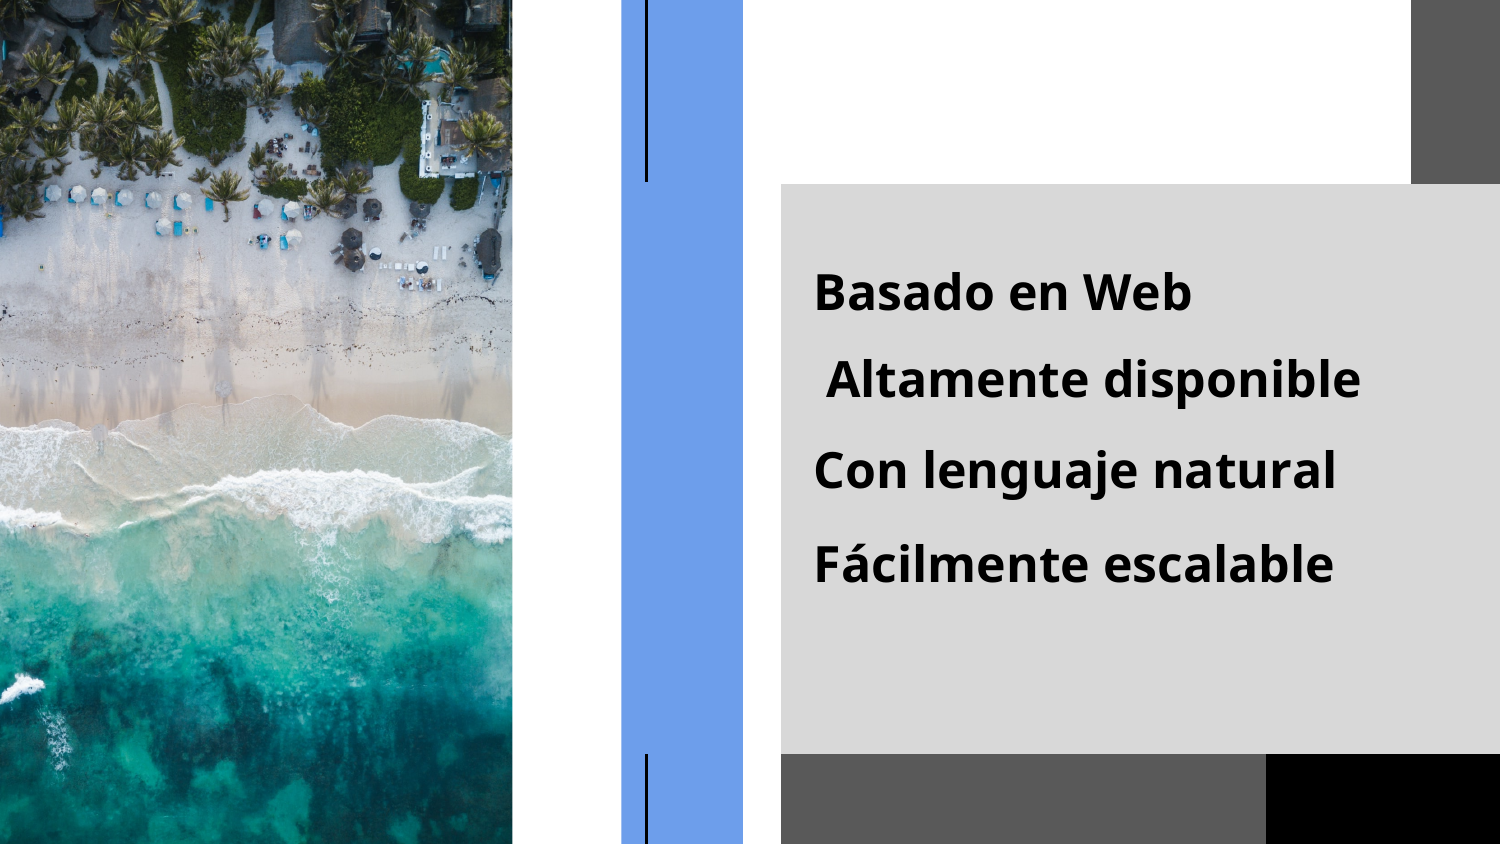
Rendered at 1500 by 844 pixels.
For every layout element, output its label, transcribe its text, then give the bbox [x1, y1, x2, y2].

text_box Fácilmente escalable [798, 492, 1406, 632]
text_box Con lenguaje natural [798, 399, 1406, 492]
picture [0, 0, 513, 844]
text_box Altamente disponible [811, 308, 1418, 447]
title Basado en Web [798, 221, 1406, 360]
